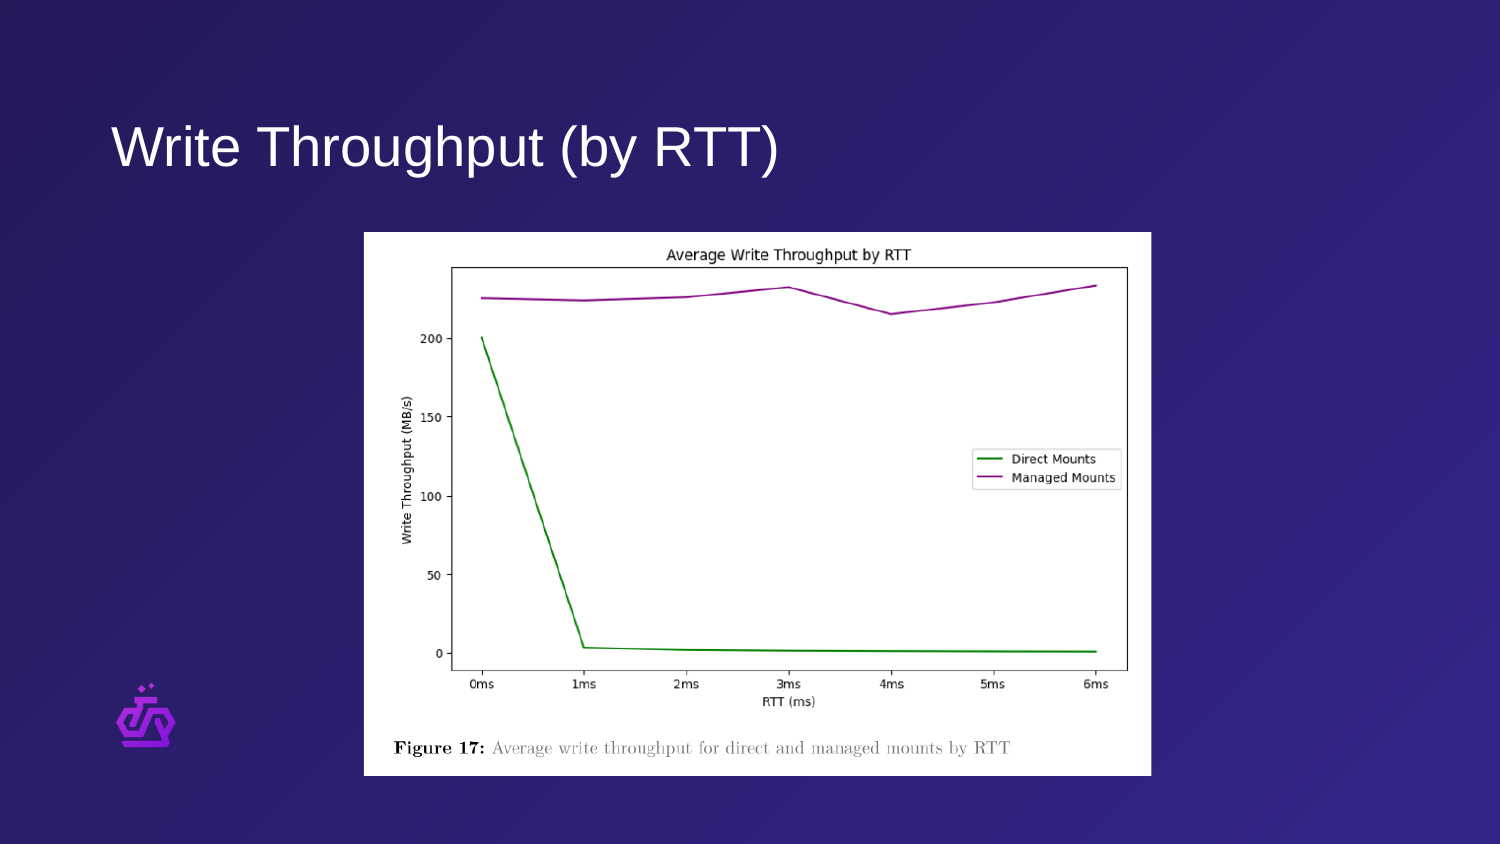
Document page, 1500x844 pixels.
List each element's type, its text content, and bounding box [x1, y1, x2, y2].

picture [96, 661, 188, 773]
picture [363, 232, 1152, 776]
text_box Write Throughput (by RTT) [96, 77, 1419, 210]
